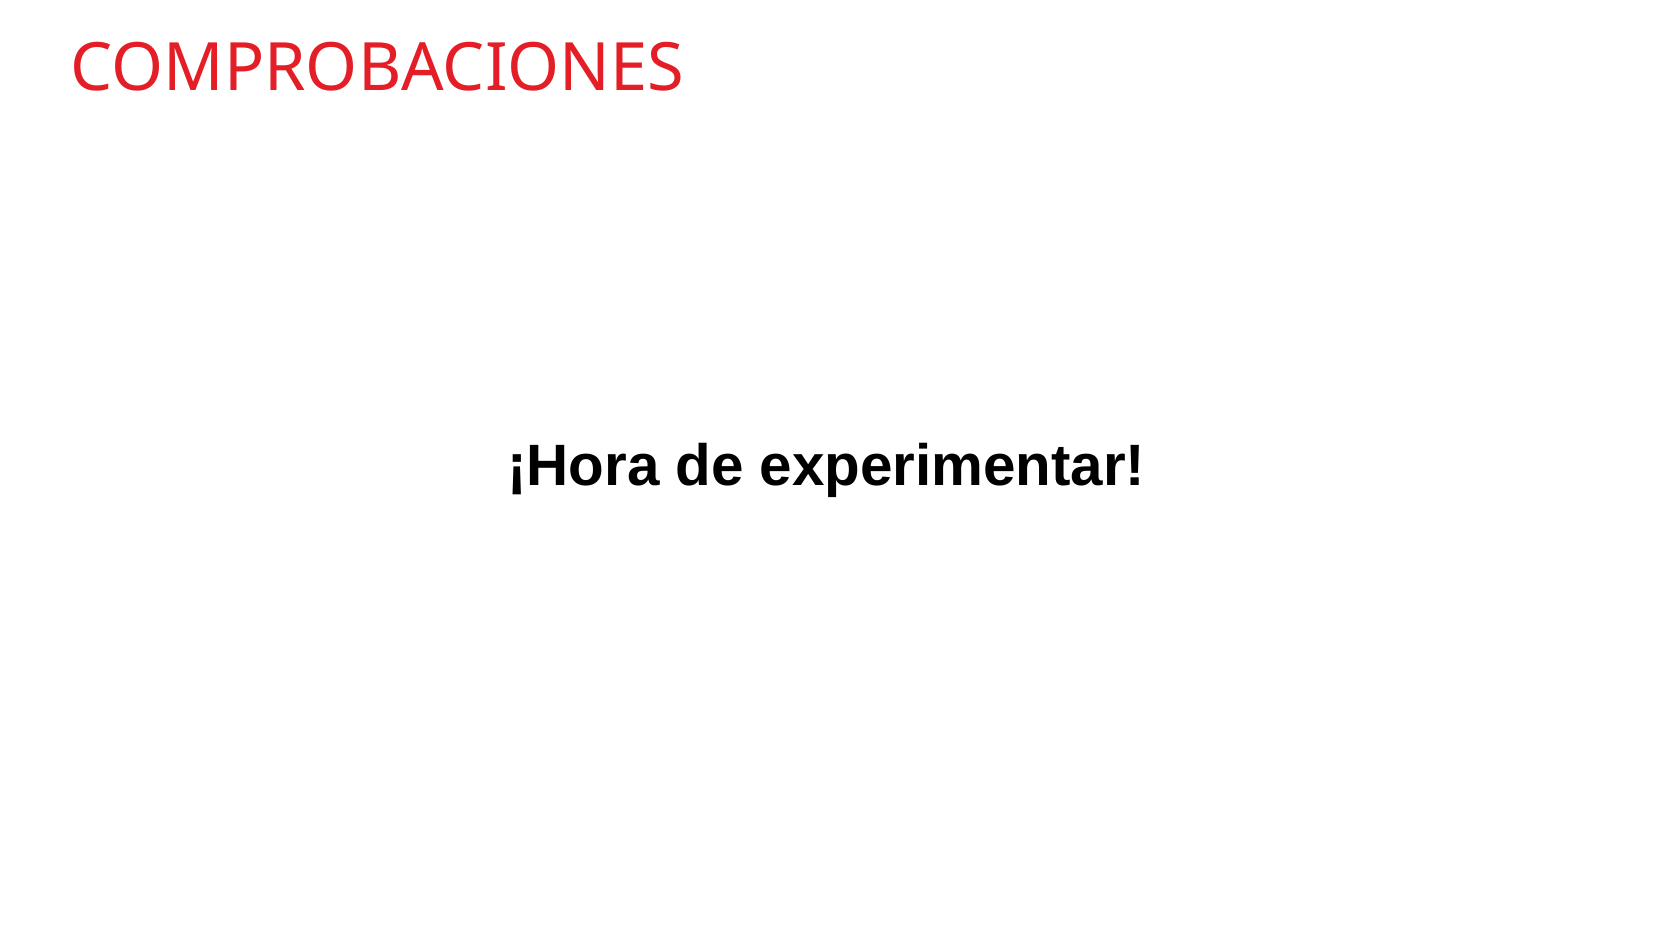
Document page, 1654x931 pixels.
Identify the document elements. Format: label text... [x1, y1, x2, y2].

title COMPROBACIONES [70, 11, 1347, 118]
text_box ¡Hora de experimentar! [492, 425, 1161, 505]
